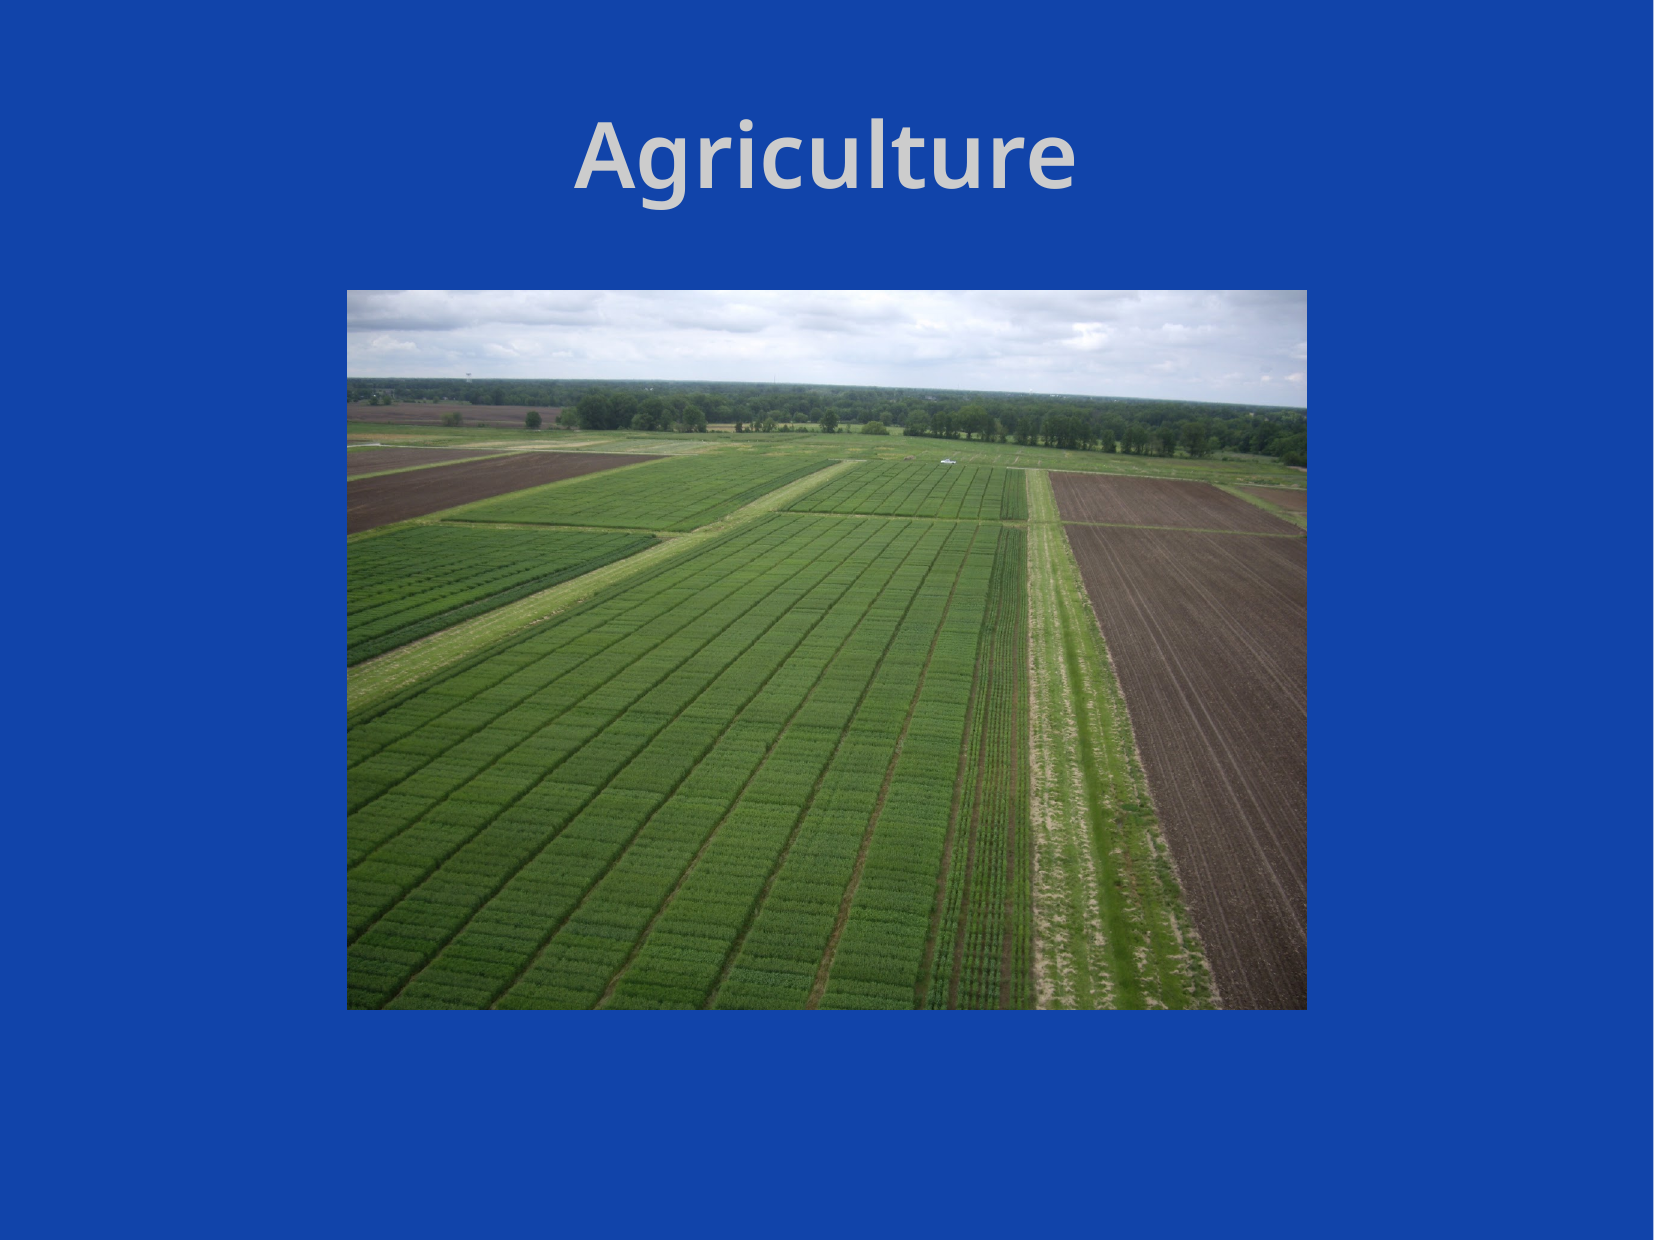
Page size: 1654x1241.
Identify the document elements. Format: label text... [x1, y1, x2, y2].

title Agriculture [82, 49, 1571, 257]
picture [347, 290, 1307, 1010]
